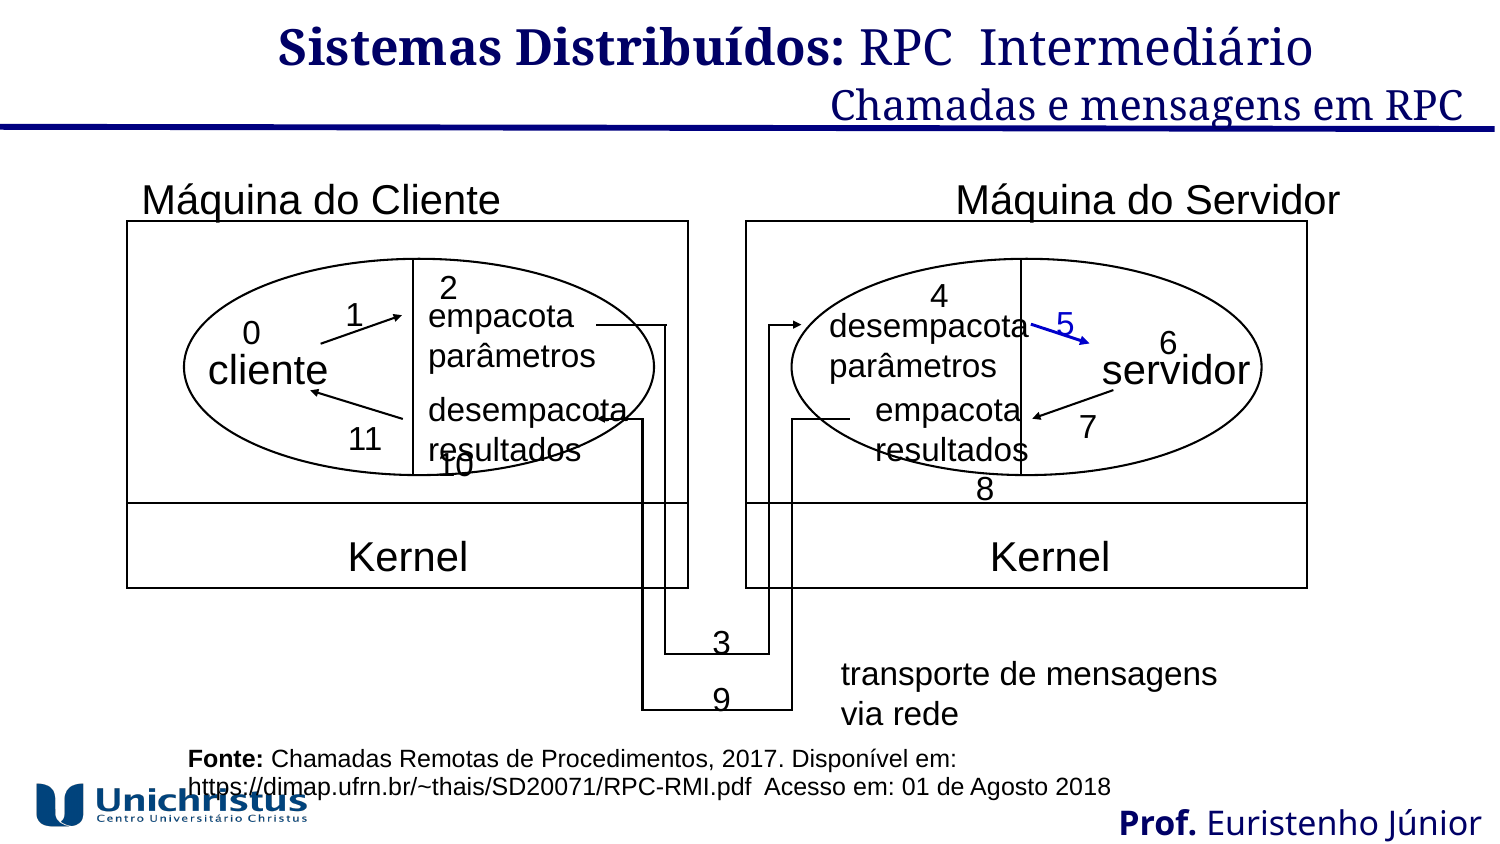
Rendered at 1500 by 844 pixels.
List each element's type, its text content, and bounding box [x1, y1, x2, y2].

text_box Prof. Euristenho Júnior [1103, 791, 1500, 844]
text_box 8 [961, 459, 1010, 515]
text_box Máquina do Servidor [940, 179, 1356, 231]
text_box servidor [1087, 335, 1266, 401]
text_box 4 [915, 266, 964, 322]
text_box 3 [697, 613, 746, 670]
text_box Chamadas e mensagens em RPC [815, 68, 1500, 179]
text_box 7 [1064, 397, 1113, 454]
text_box empacota resultados [860, 380, 1044, 477]
text_box 0 [227, 303, 276, 360]
text_box 6 [1144, 313, 1193, 369]
text_box desempacota parâmetros [814, 296, 1045, 392]
text_box 5 [1041, 294, 1090, 350]
text_box Kernel [974, 522, 1126, 588]
text_box desempacota resultados [413, 380, 643, 477]
text_box cliente [193, 335, 344, 401]
text_box transporte de mensagens via rede [826, 644, 1234, 740]
text_box 11 [333, 409, 398, 465]
text_box servidor [1196, 364, 1207, 382]
text_box empacota parâmetros [413, 287, 615, 383]
text_box 9 [697, 670, 746, 726]
text_box Kernel [333, 522, 484, 588]
text_box Fonte: Chamadas Remotas de Procedimentos, 2017. Disponível em: https://dimap.ufrn.br/~thais/SD20071/RPC-RMI.pdf Acesso em: 01 de Agosto 2018 [173, 737, 1376, 808]
text_box 2 [424, 258, 473, 287]
text_box 1 [330, 285, 379, 341]
text_box Máquina do Cliente [126, 164, 517, 231]
picture [32, 781, 311, 828]
text_box Sistemas Distribuídos: RPC Intermediário [264, 4, 1324, 78]
text_box 10 [422, 435, 490, 491]
